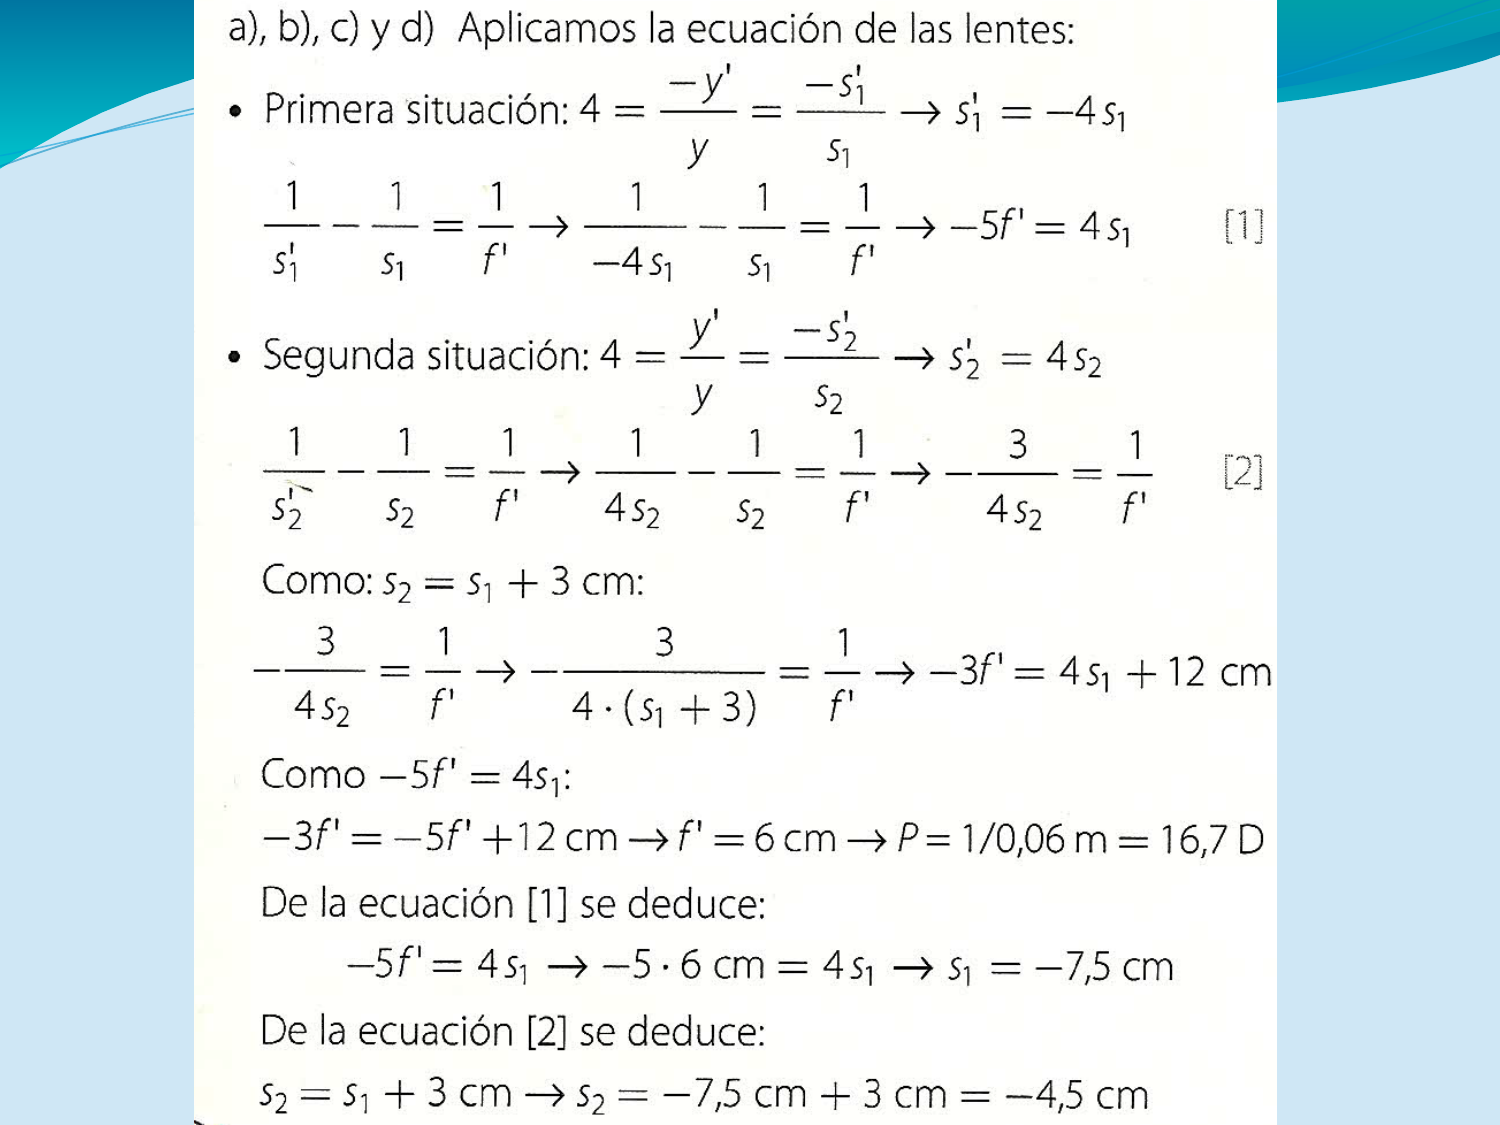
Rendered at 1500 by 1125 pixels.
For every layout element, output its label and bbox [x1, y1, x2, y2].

picture [194, 0, 1277, 1125]
